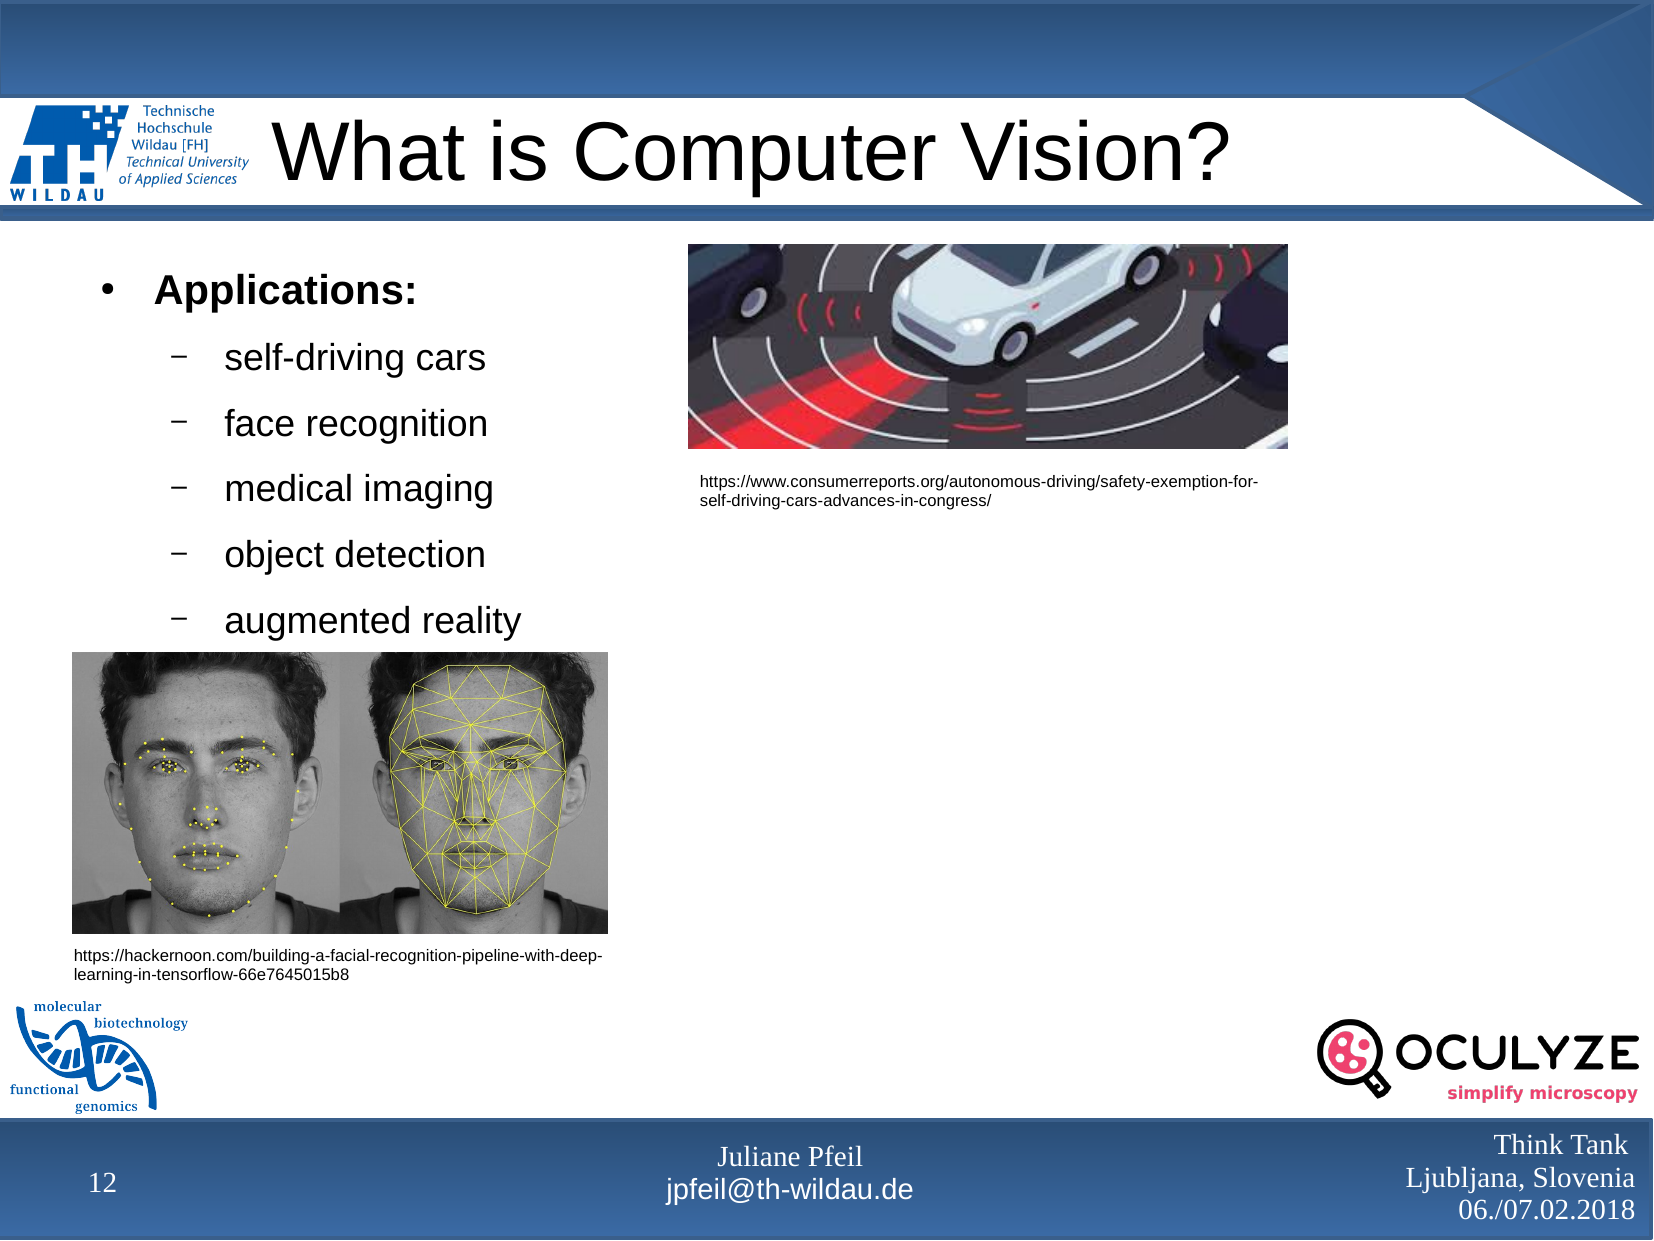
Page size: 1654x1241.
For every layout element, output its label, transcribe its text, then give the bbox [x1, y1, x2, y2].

list Applications: self-driving cars face recognition medical imaging object detection augmented reality [82, 266, 1571, 986]
picture [10, 105, 249, 201]
picture [688, 244, 1288, 449]
picture [1315, 1017, 1642, 1108]
picture [72, 652, 608, 934]
text_box https://www.consumerreports.org/autonomous-driving/safety-exemption-for-self-driving-cars-advances-in-congress/ [685, 465, 1288, 518]
picture [10, 1001, 188, 1114]
text_box https://hackernoon.com/building-a-facial-recognition-pipeline-with-deep-learning-in-tensorflow-66e7645015b8 [59, 938, 666, 992]
title What is Computer Vision? [271, 95, 1466, 207]
